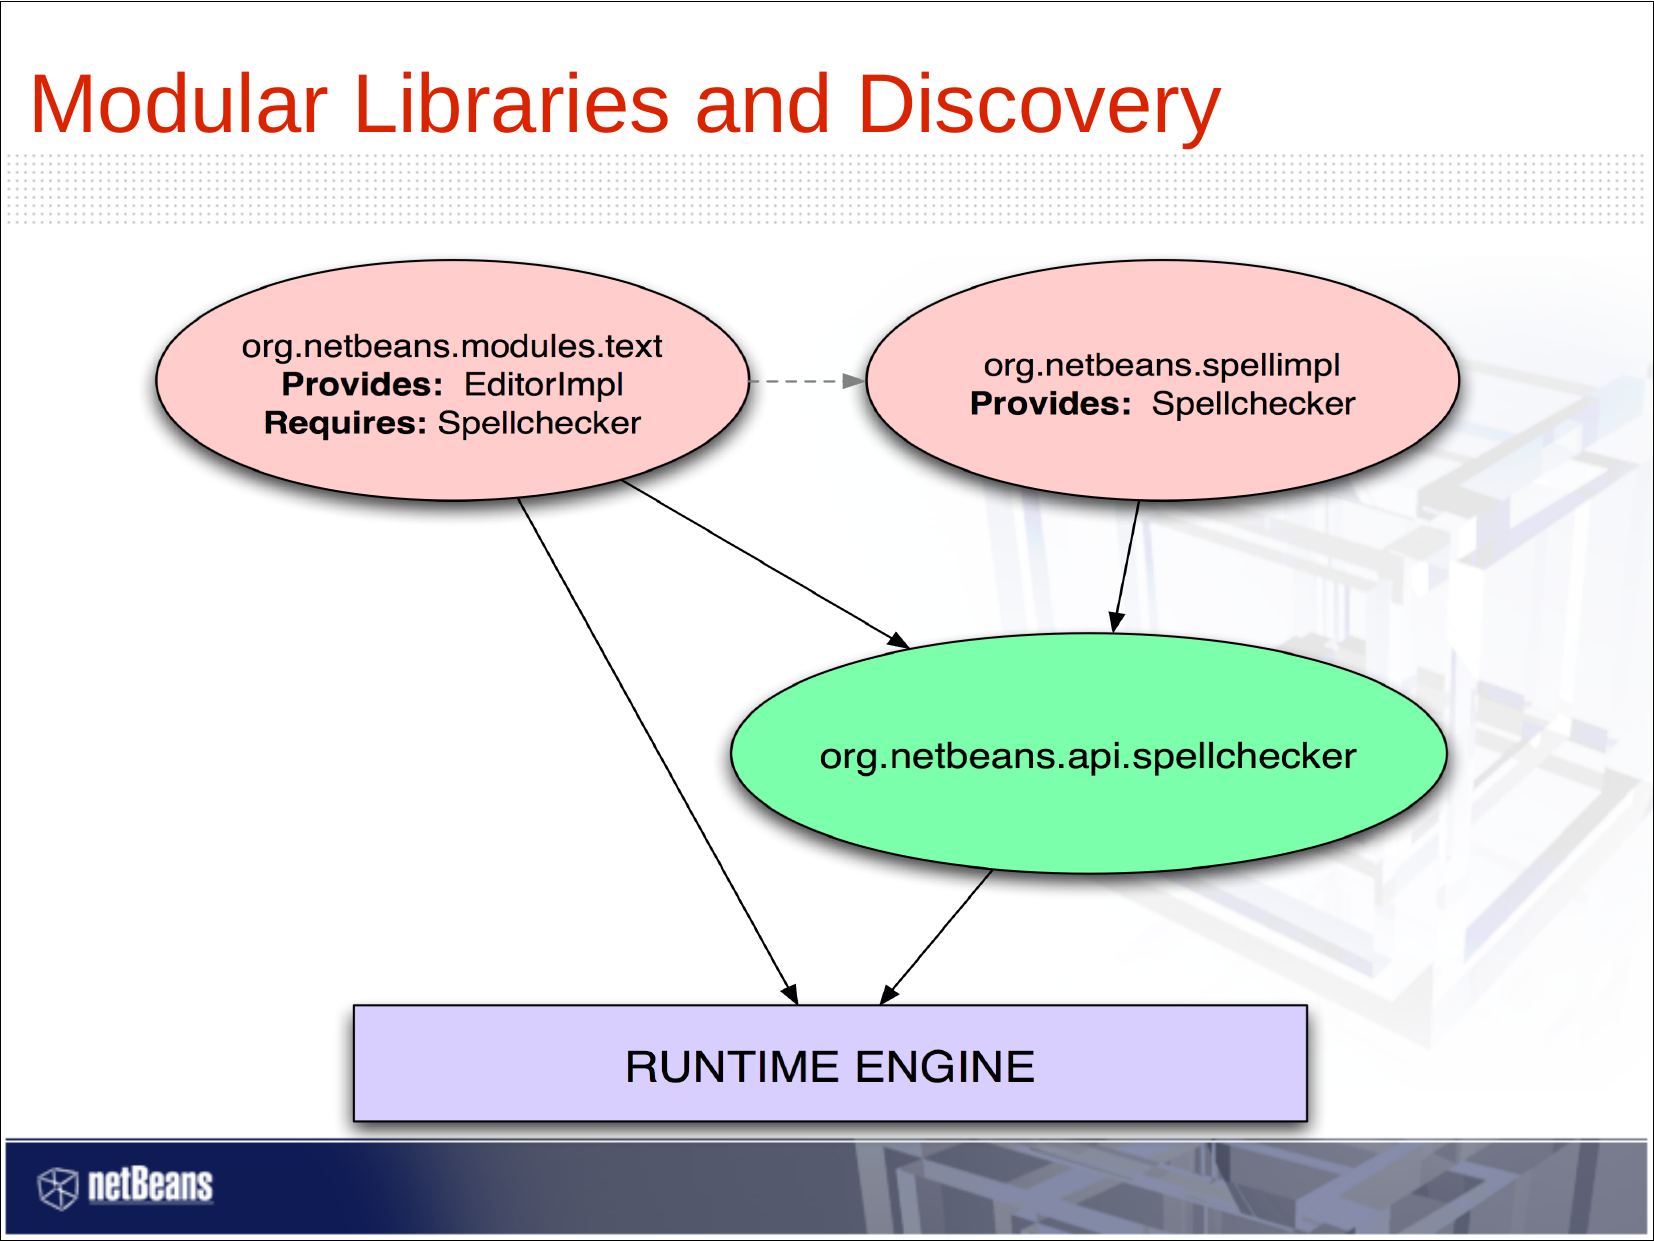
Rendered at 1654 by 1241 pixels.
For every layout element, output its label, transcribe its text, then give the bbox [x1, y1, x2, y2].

picture [1, 2, 1653, 1240]
title Modular Libraries and Discovery [28, 56, 1619, 151]
